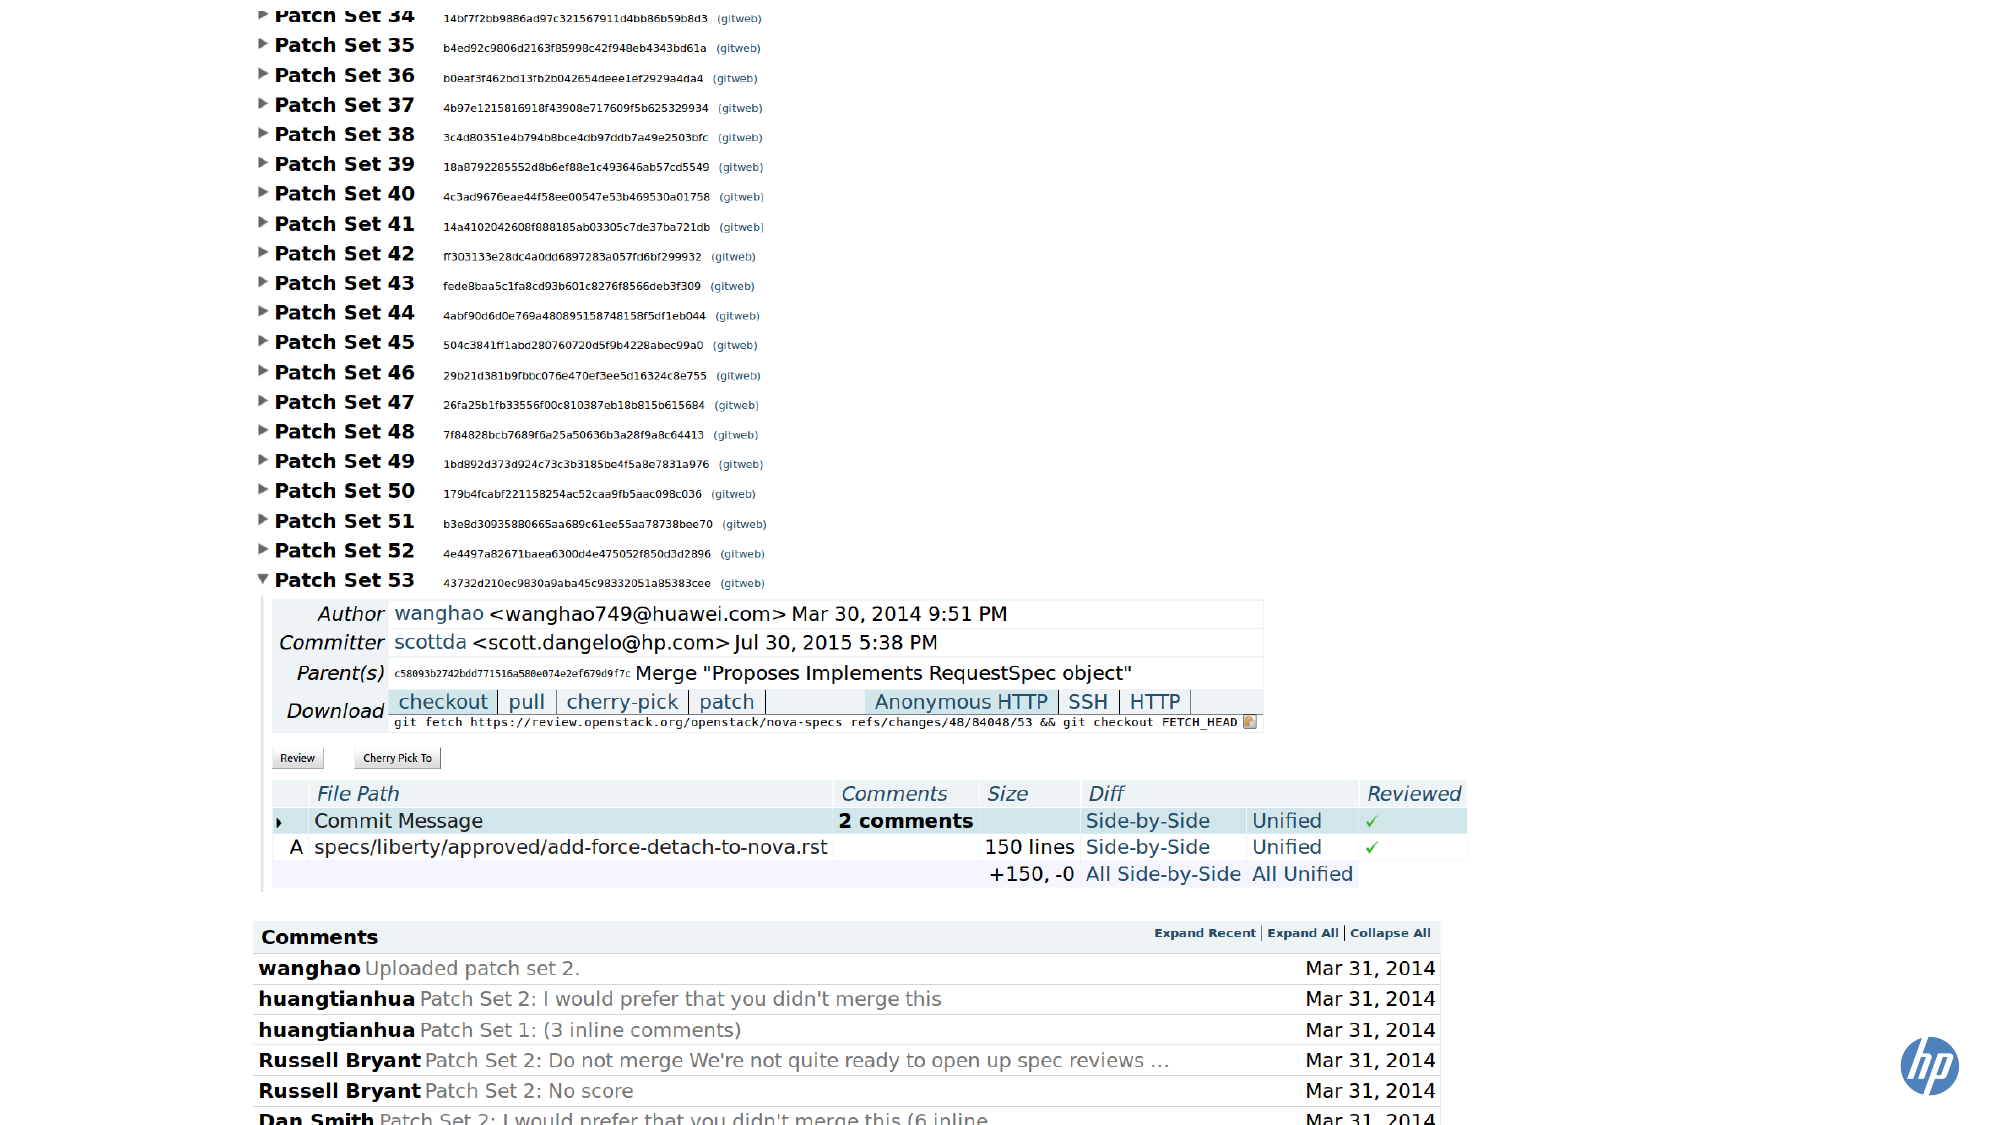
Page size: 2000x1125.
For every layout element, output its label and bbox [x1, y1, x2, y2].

picture [253, 11, 1749, 1125]
